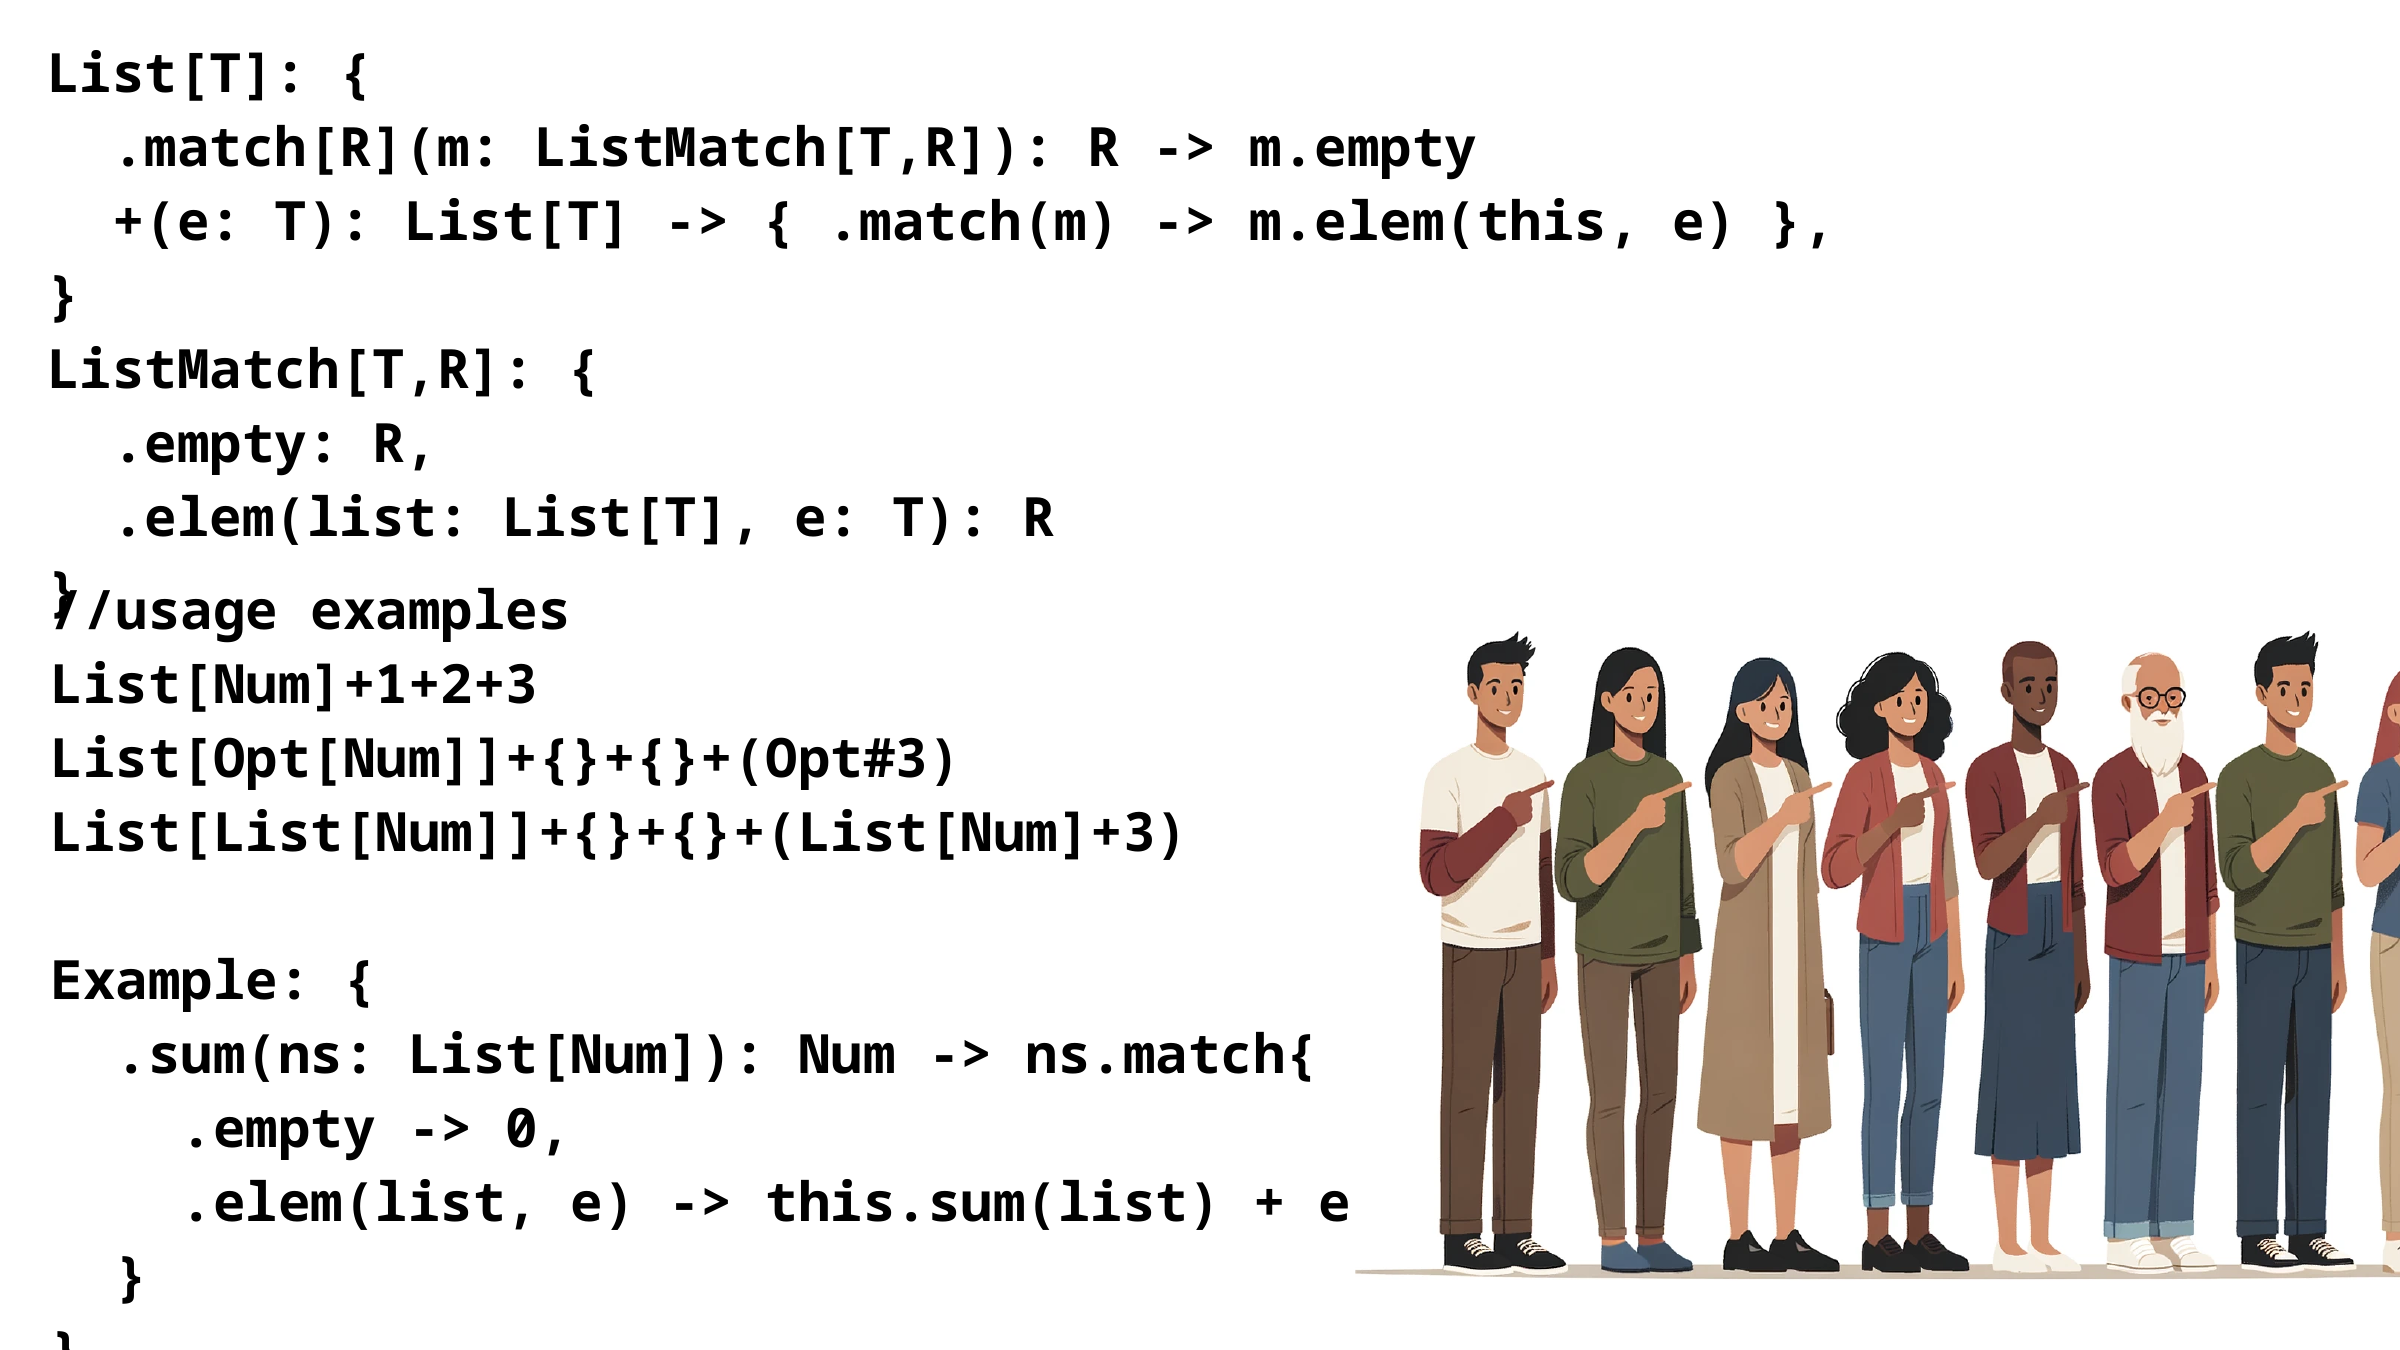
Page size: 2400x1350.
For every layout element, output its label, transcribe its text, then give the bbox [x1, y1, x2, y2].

text_box List[T]: { .match[R](m: ListMatch[T,R]): R -> m.empty +(e: T): List[T] -> { .match(m) -> m.elem(this, e) }, } ListMatch[T,R]: { .empty: R, .elem(list: List[T], e: T): R } [32, 27, 2358, 1321]
picture [1355, 546, 2400, 1350]
text_box //usage examples List[Num]+1+2+3 List[Opt[Num]]+{}+{}+(Opt#3) List[List[Num]]+{}+{}+(List[Num]+3) Example: { .sum(ns: List[Num]): Num -> ns.match{ .empty -> 0, .elem(list, e) -> this.sum(list) + e } } [36, 564, 1840, 1328]
